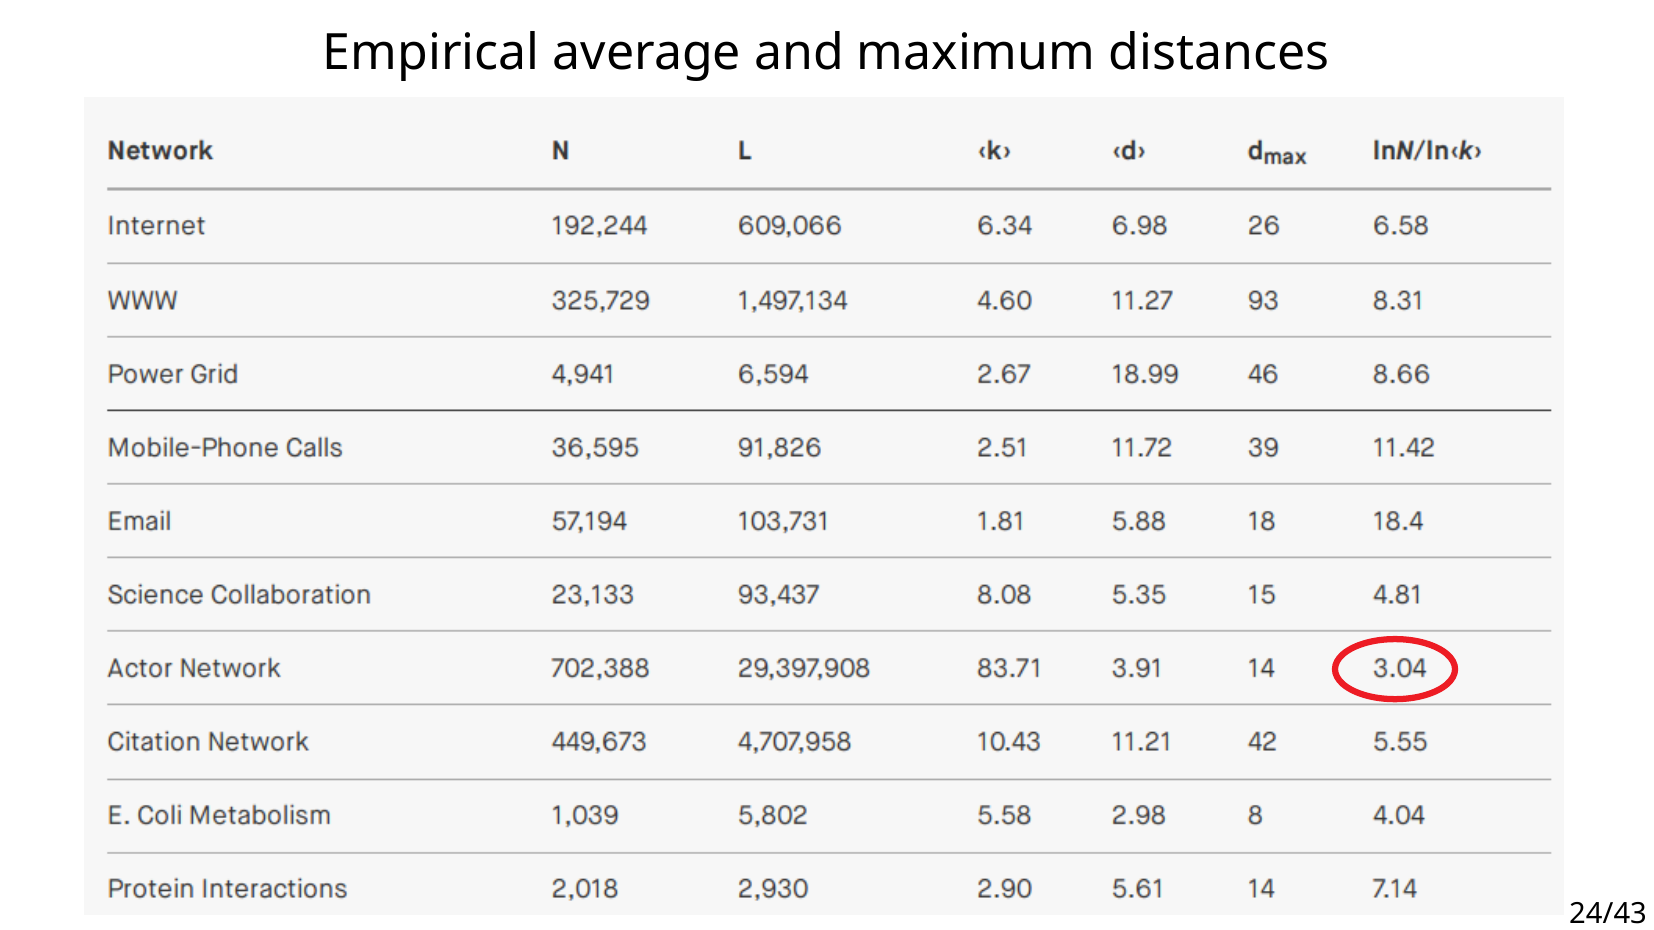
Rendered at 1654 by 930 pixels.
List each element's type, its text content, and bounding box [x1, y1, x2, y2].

picture [84, 97, 1564, 916]
title Empirical average and maximum distances [82, 13, 1571, 87]
